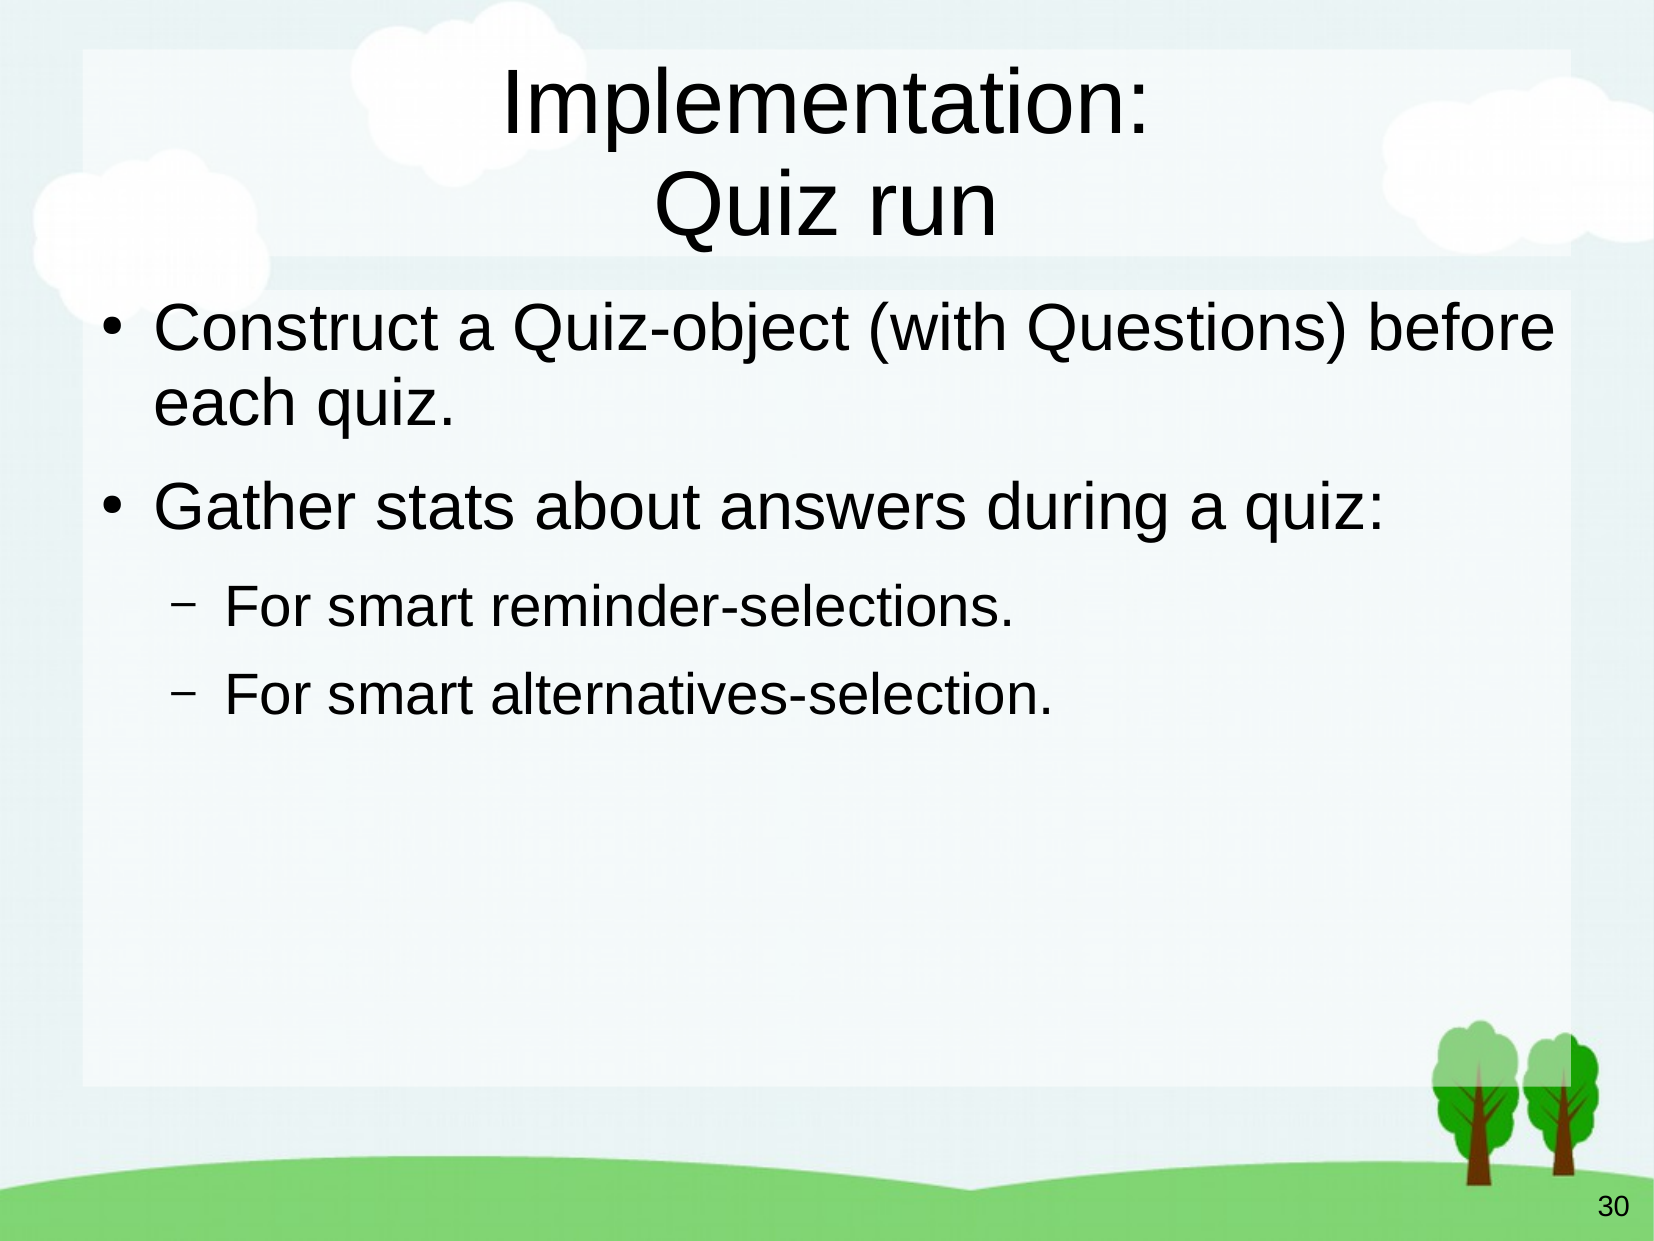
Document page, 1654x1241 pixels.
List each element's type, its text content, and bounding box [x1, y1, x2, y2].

list Construct a Quiz-object (with Questions) before each quiz. Gather stats about answers during a quiz: For smart reminder-selections. For smart alternatives-selection. [82, 290, 1571, 1087]
title Implementation: Quiz run [82, 49, 1571, 257]
picture [0, 0, 1654, 1241]
